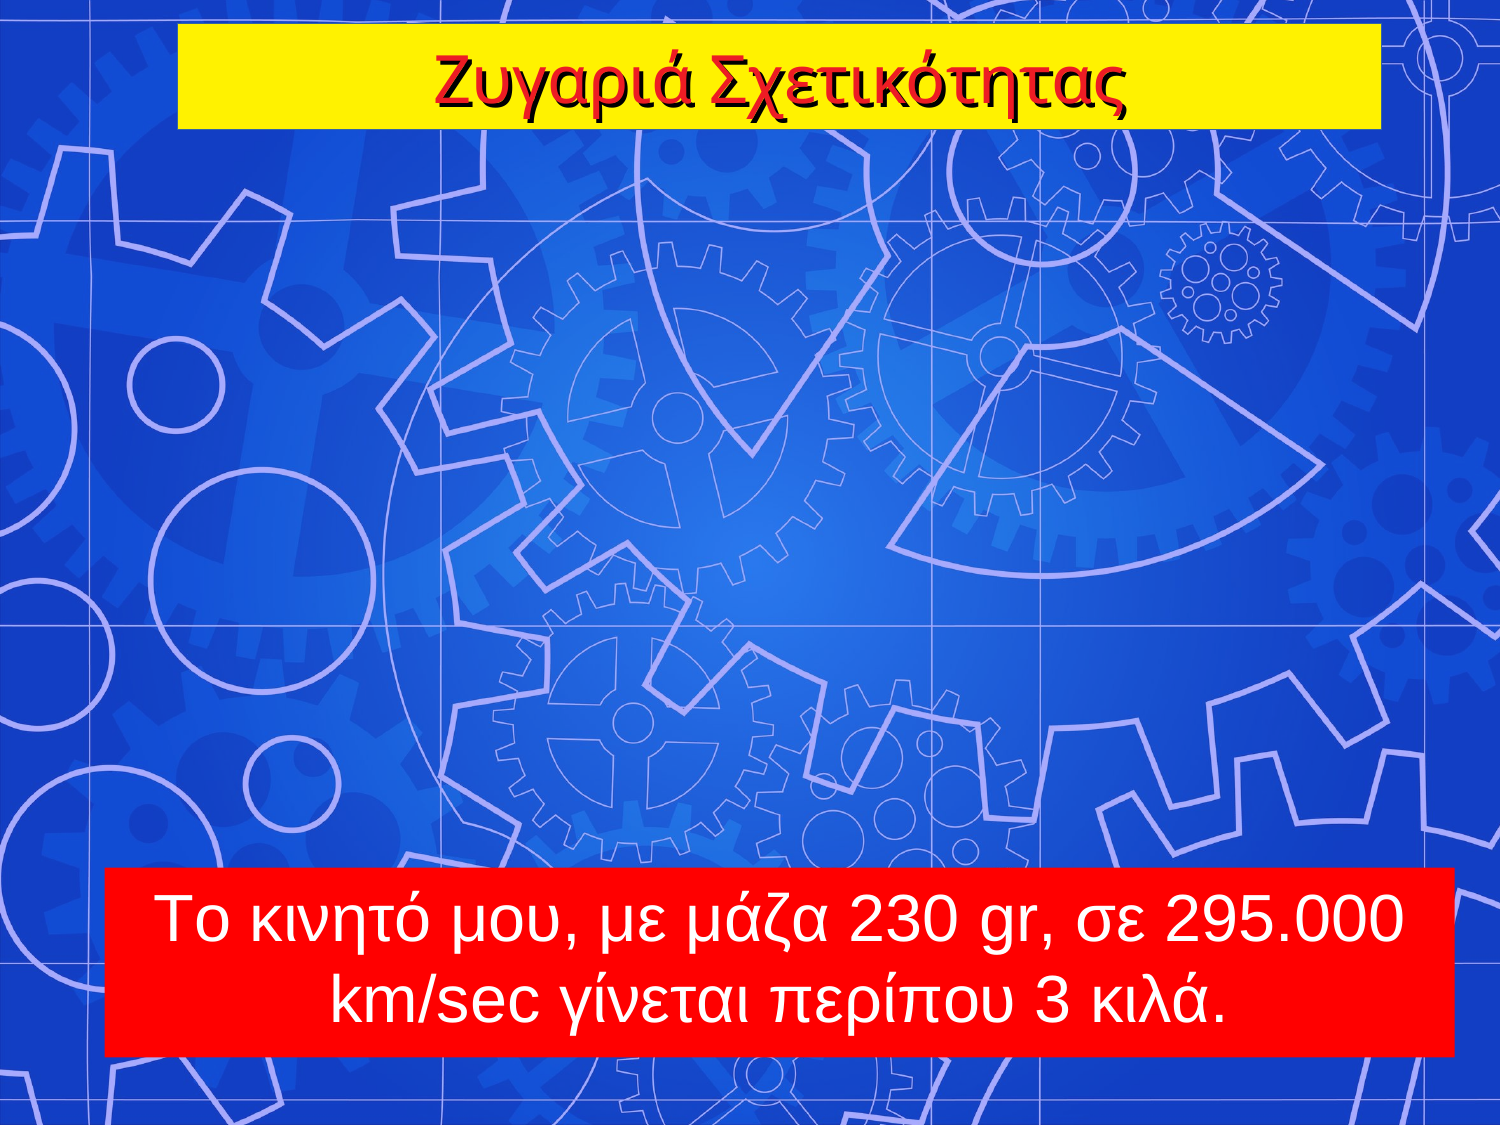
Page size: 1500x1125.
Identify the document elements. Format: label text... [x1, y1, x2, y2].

list Το κινητό μου, με μάζα 230 gr, σε 295.000 km/sec γίνεται περίπου 3 κιλά. [104, 867, 1455, 1058]
text_box Ζυγαριά Σχετικότητας [177, 23, 1382, 130]
